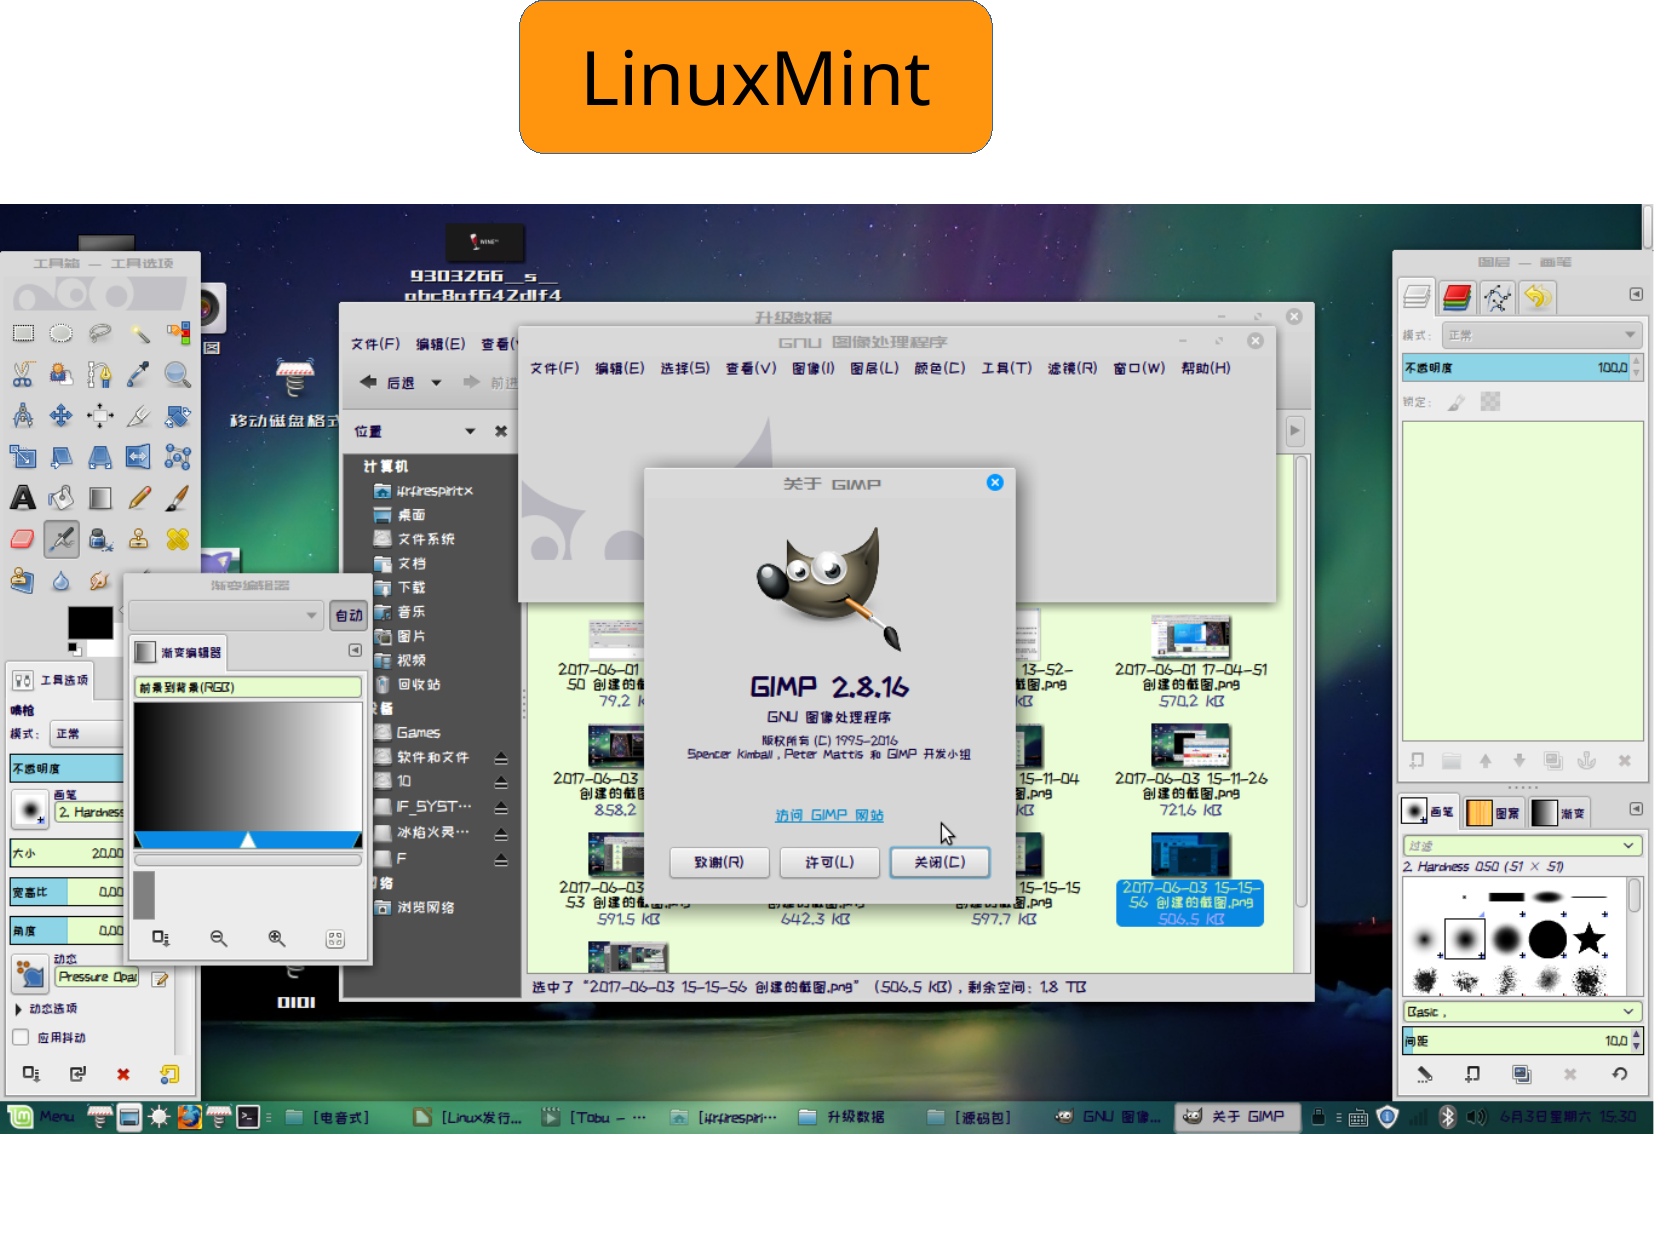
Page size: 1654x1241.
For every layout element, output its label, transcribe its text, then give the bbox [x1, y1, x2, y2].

picture [0, 204, 1654, 1134]
text_box LinuxMint [519, 0, 993, 154]
